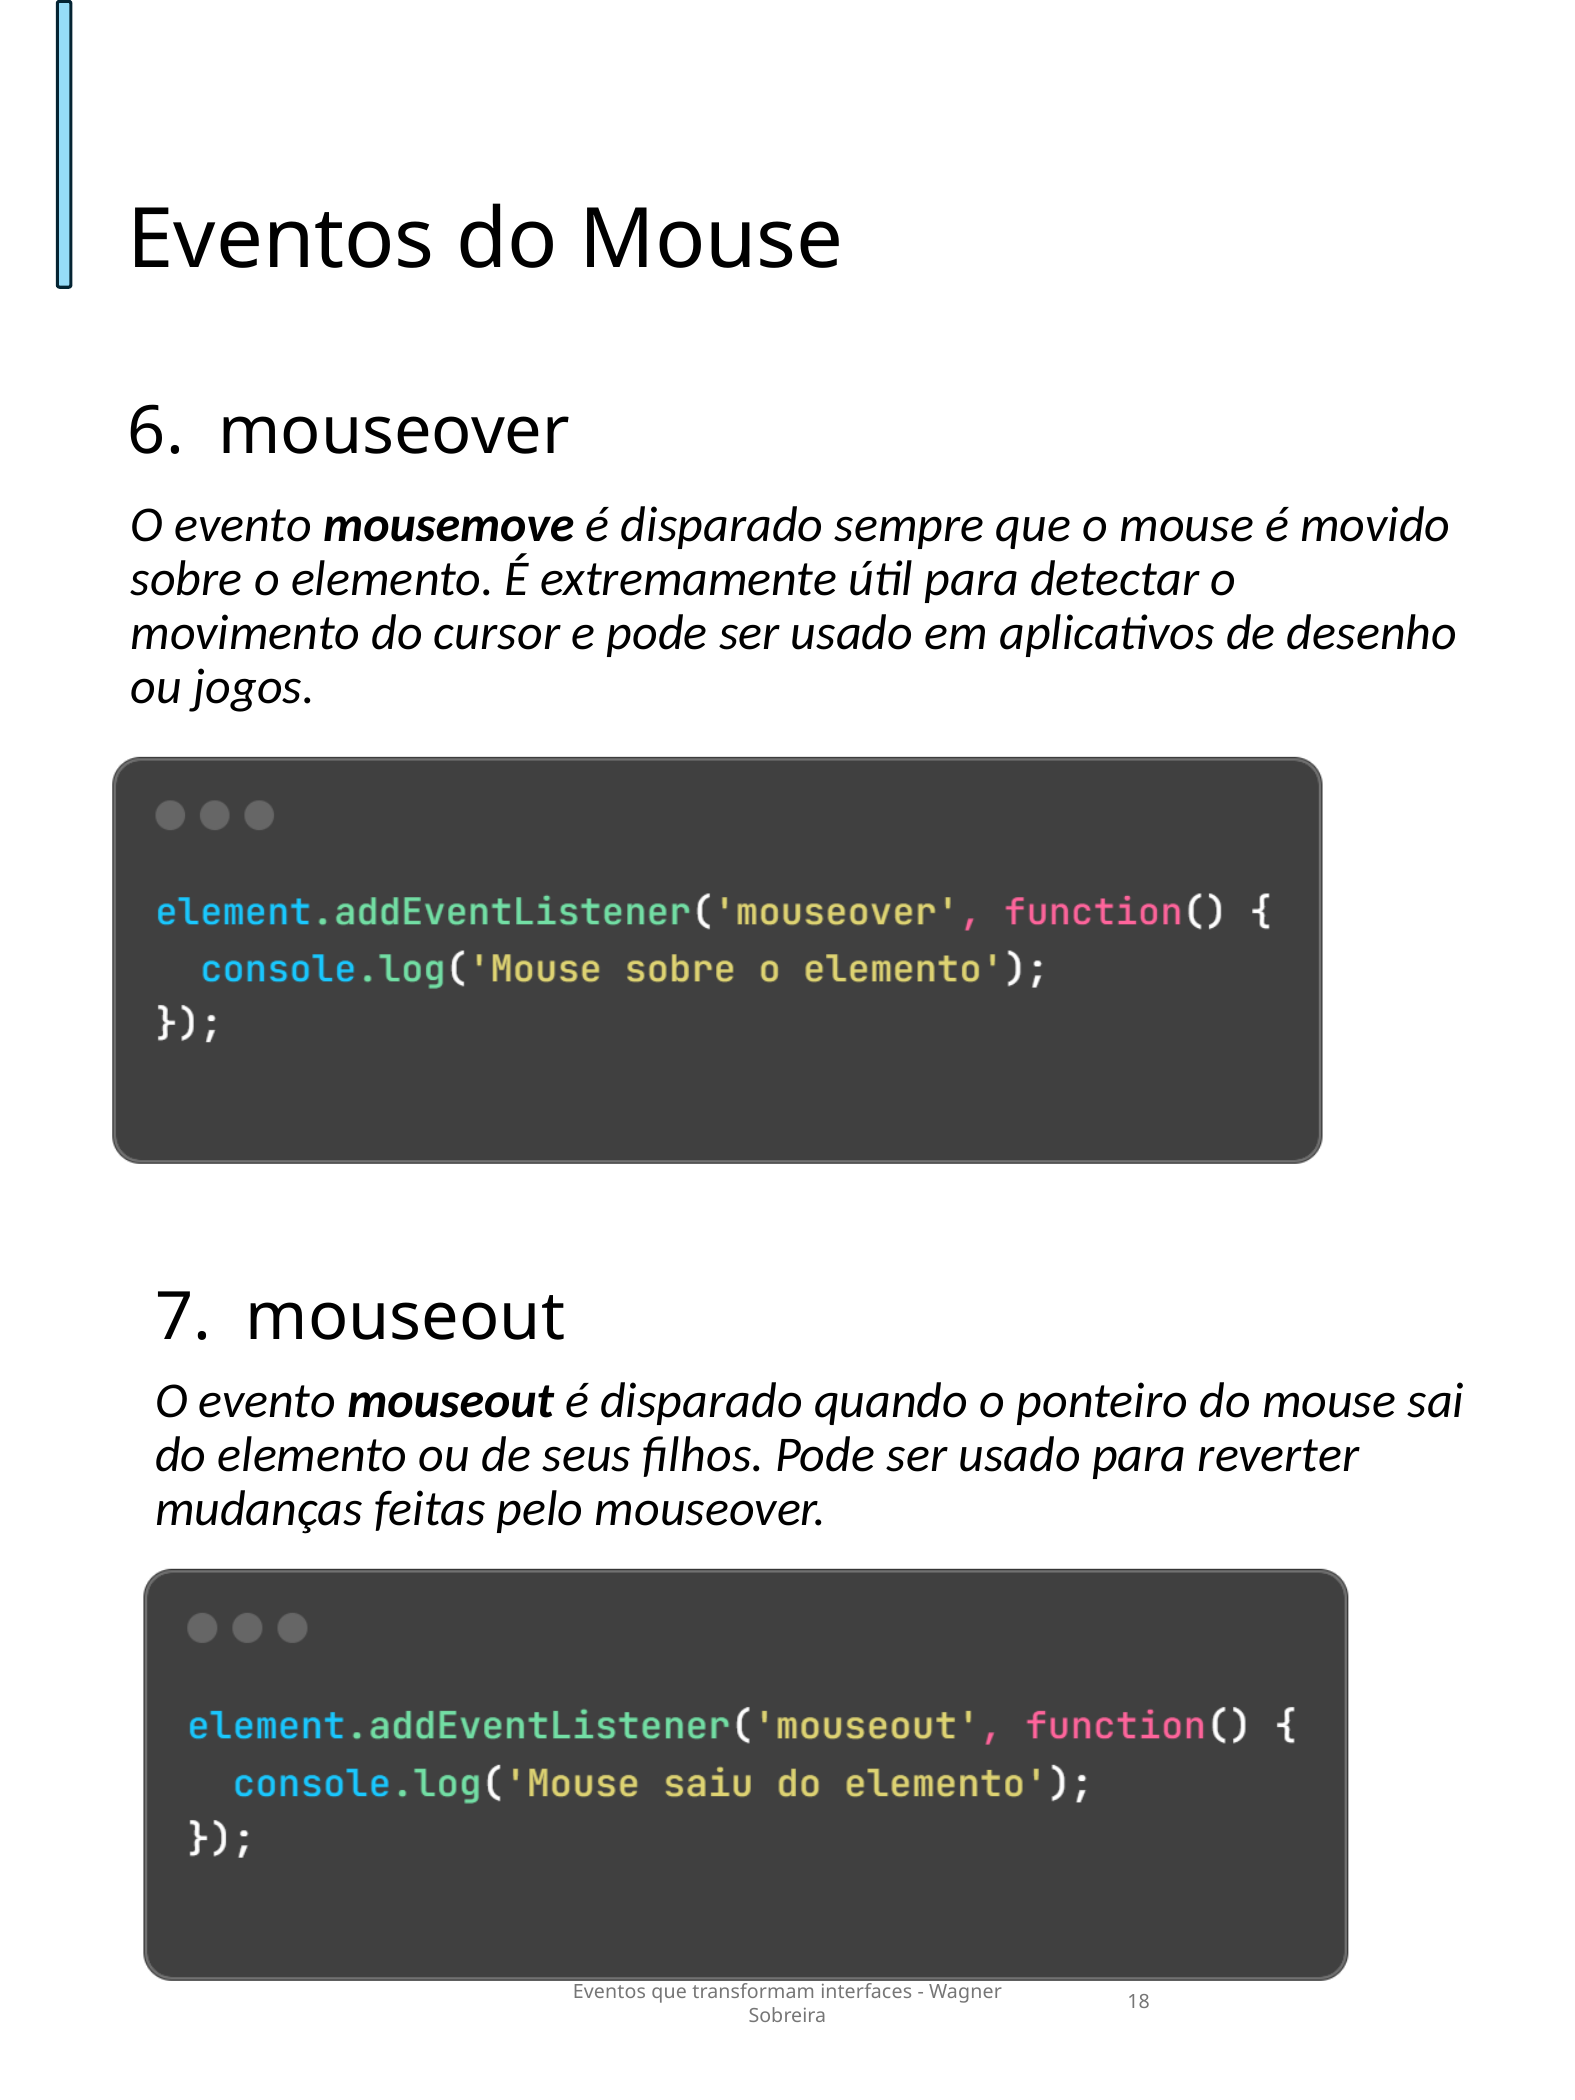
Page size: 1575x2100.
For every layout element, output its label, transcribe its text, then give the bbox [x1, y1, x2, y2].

text_box 7. mouseout [140, 1274, 1505, 1368]
text_box O evento mousemove é disparado sempre que o mouse é movido sobre o elemento. É extremamente útil para detectar o movimento do cursor e pode ser usado em aplicativos de desenho ou jogos. [115, 491, 1481, 733]
picture [0, 602, 1477, 1319]
text_box O evento mouseout é disparado quando o ponteiro do mouse sai do elemento ou de seus filhos. Pode ser usado para reverter mudanças feitas pelo mouseover. [140, 1368, 1505, 1412]
text_box Eventos do Mouse [112, 188, 1477, 343]
slide_number 18 [1112, 1946, 1467, 2059]
footer Eventos que transformam interfaces - Wagner Sobreira [521, 1946, 1054, 2059]
text_box [57, 1, 71, 288]
picture [0, 1412, 1505, 2100]
text_box 6. mouseover [112, 388, 1477, 479]
